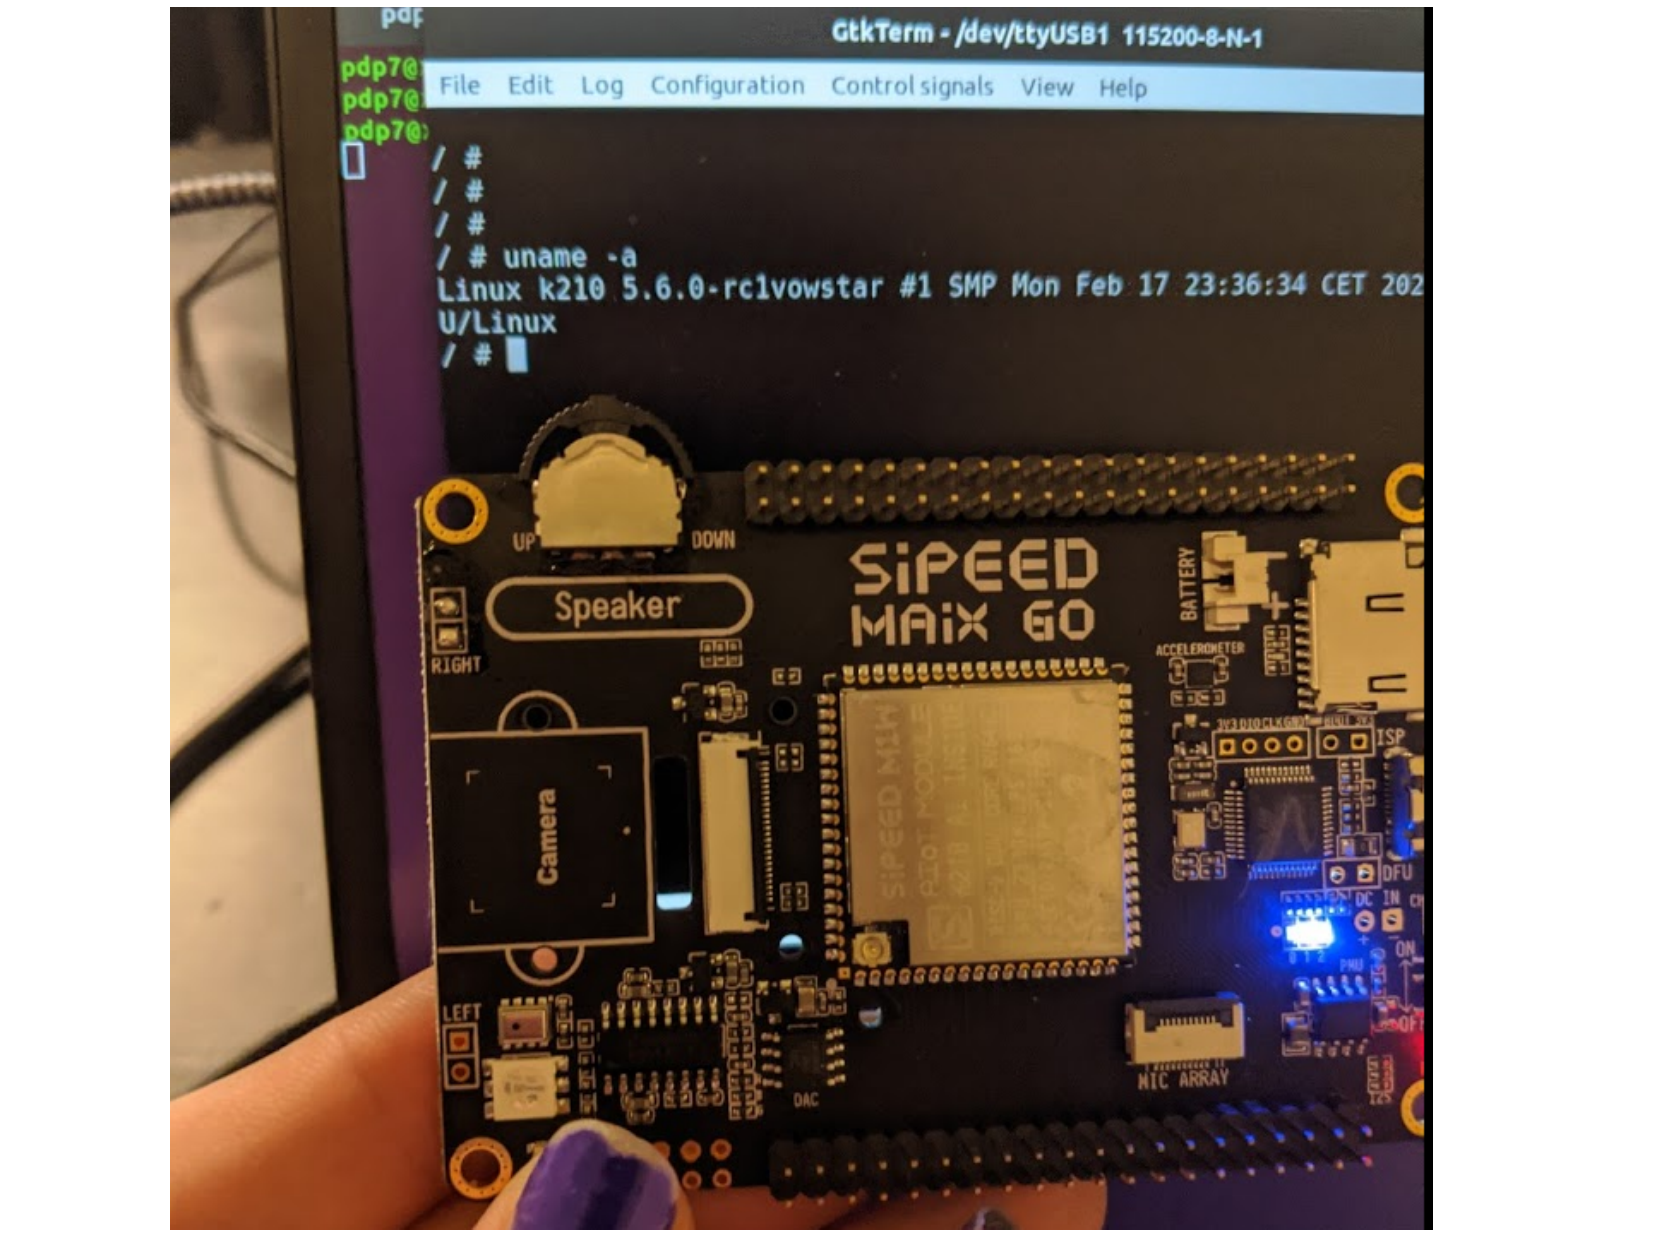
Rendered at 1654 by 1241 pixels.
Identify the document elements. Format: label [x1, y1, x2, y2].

picture [170, 7, 1433, 1231]
